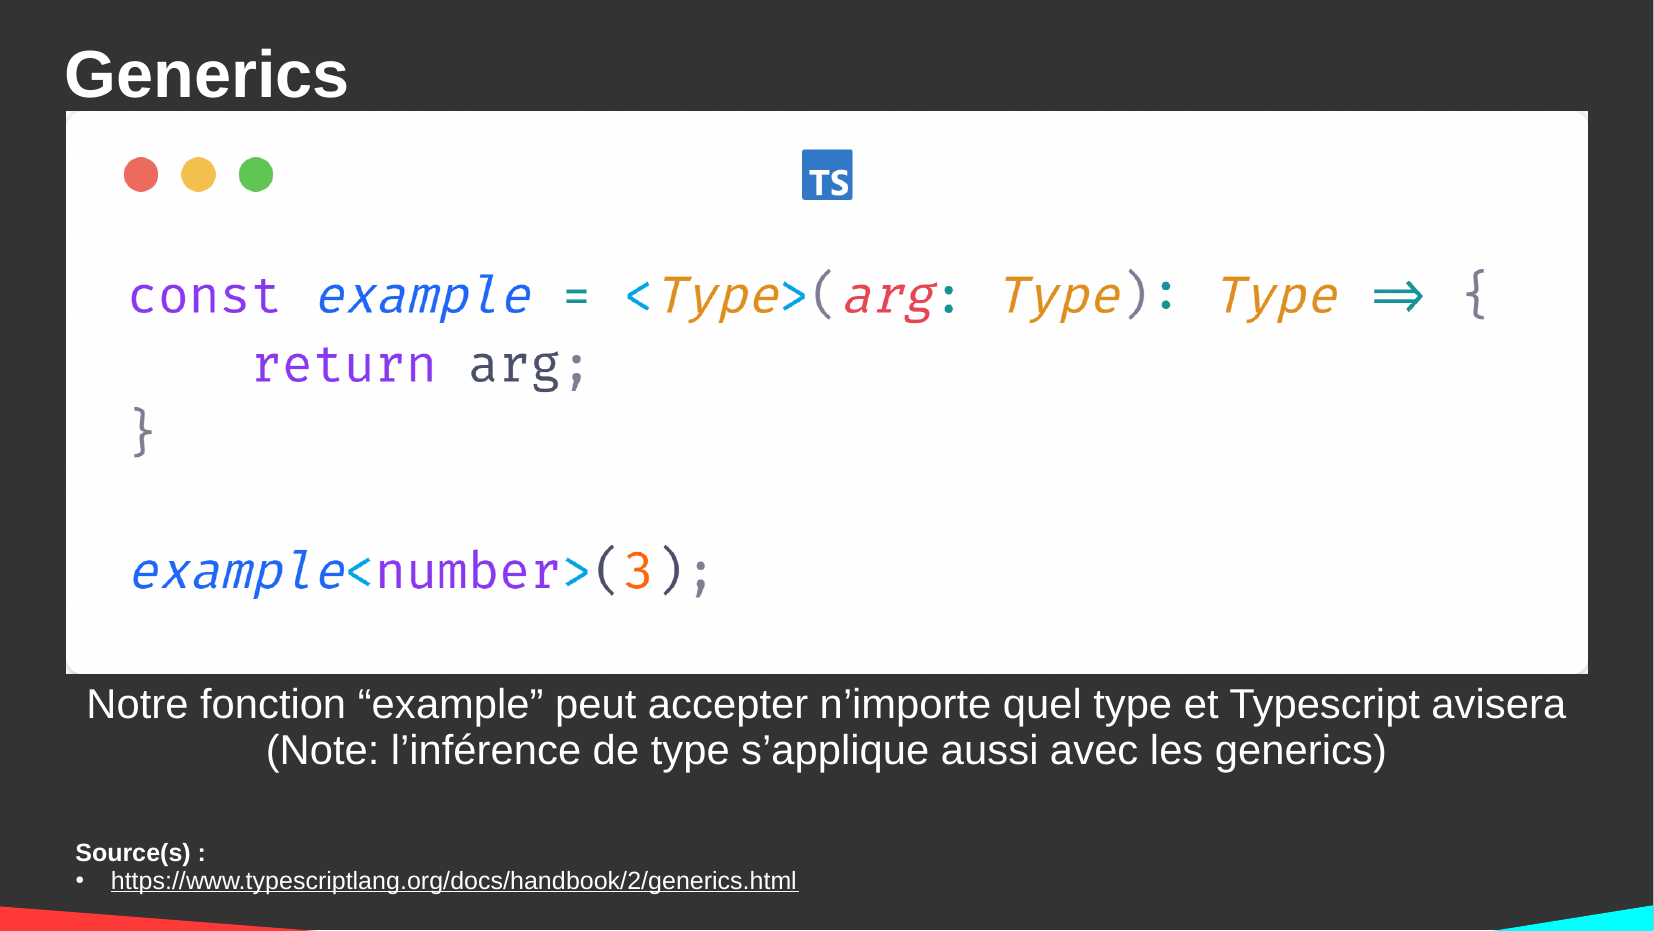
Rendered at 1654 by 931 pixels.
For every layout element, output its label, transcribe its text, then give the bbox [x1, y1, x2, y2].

text_box Source(s) : https://www.typescriptlang.org/docs/handbook/2/generics.html [60, 793, 1546, 903]
text_box [1492, 905, 1654, 931]
text_box [0, 906, 318, 931]
title Generics [64, 37, 1365, 113]
picture [66, 111, 1588, 673]
text_box Notre fonction “example” peut accepter n’importe quel type et Typescript avisera (Note: l’inférence de type s’applique aussi avec les generics) [35, 673, 1619, 782]
